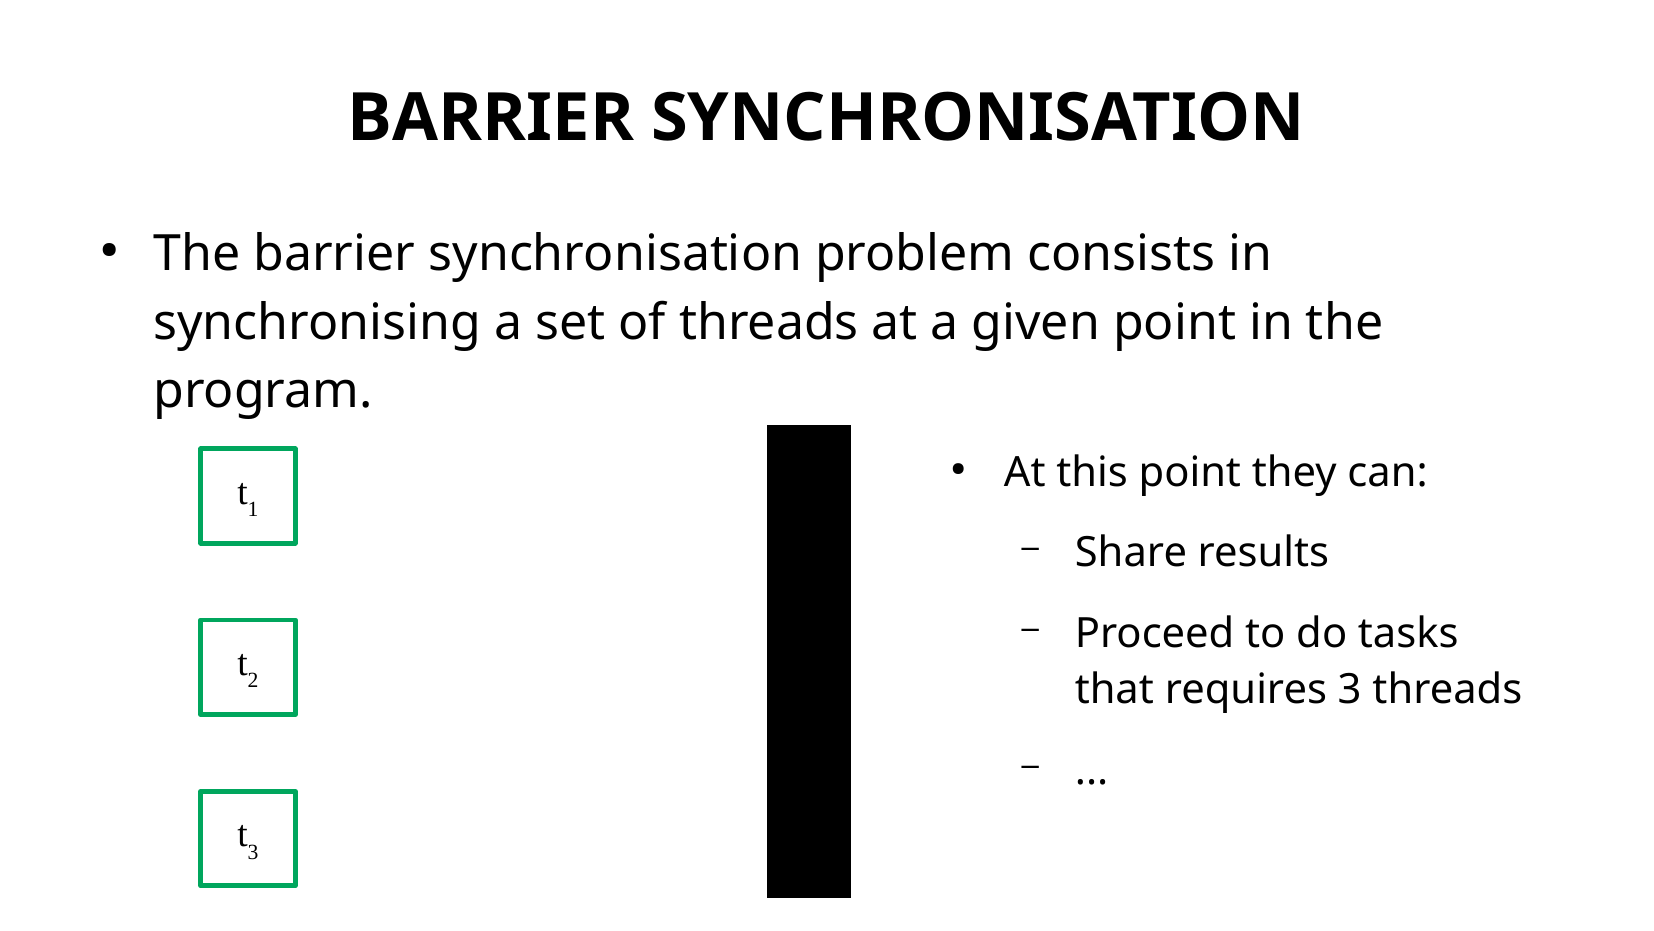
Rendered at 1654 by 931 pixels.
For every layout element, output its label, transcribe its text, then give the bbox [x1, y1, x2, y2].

list The barrier synchronisation problem consists in synchronising a set of threads at a given point in the program. [82, 217, 1571, 757]
text_box [767, 425, 851, 898]
text_box t3 [200, 791, 296, 886]
list At this point they can: Share results Proceed to do tasks that requires 3 threads ... [933, 441, 1524, 931]
text_box t2 [200, 620, 296, 715]
title BARRIER SYNCHRONISATION [82, 36, 1571, 193]
text_box t1 [200, 448, 296, 544]
